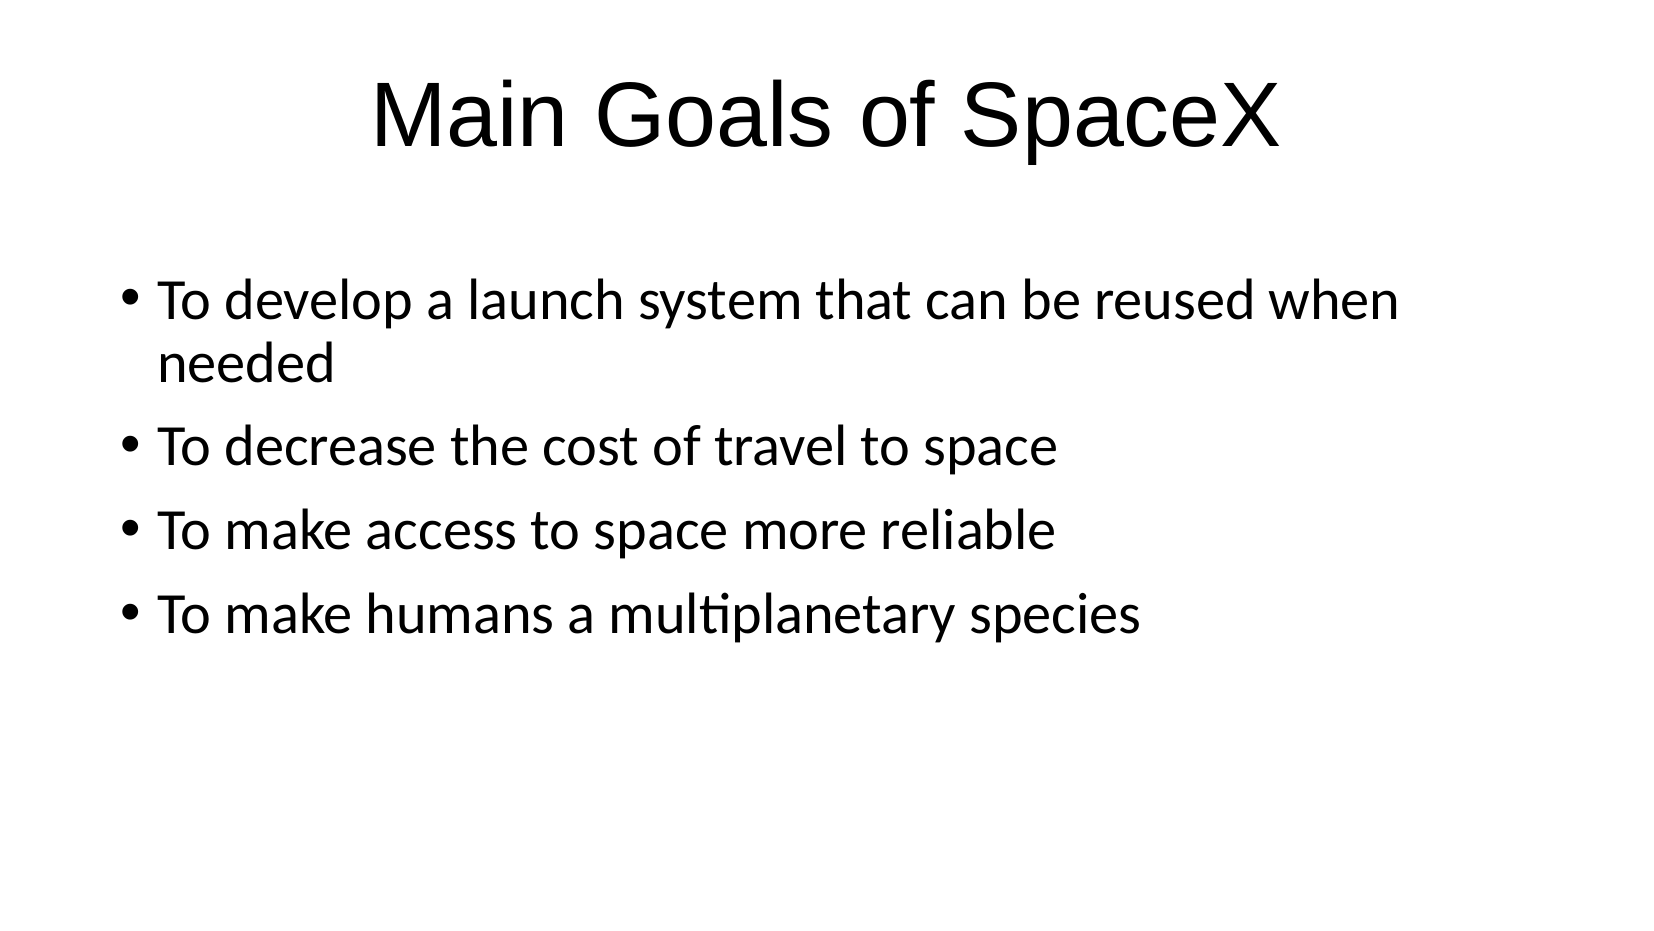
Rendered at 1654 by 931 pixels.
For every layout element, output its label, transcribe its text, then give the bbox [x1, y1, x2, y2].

text_box To develop a launch system that can be reused when needed To decrease the cost of travel to space To make access to space more reliable To make humans a multiplanetary species [105, 261, 1545, 706]
title Main Goals of SpaceX [82, 37, 1571, 193]
